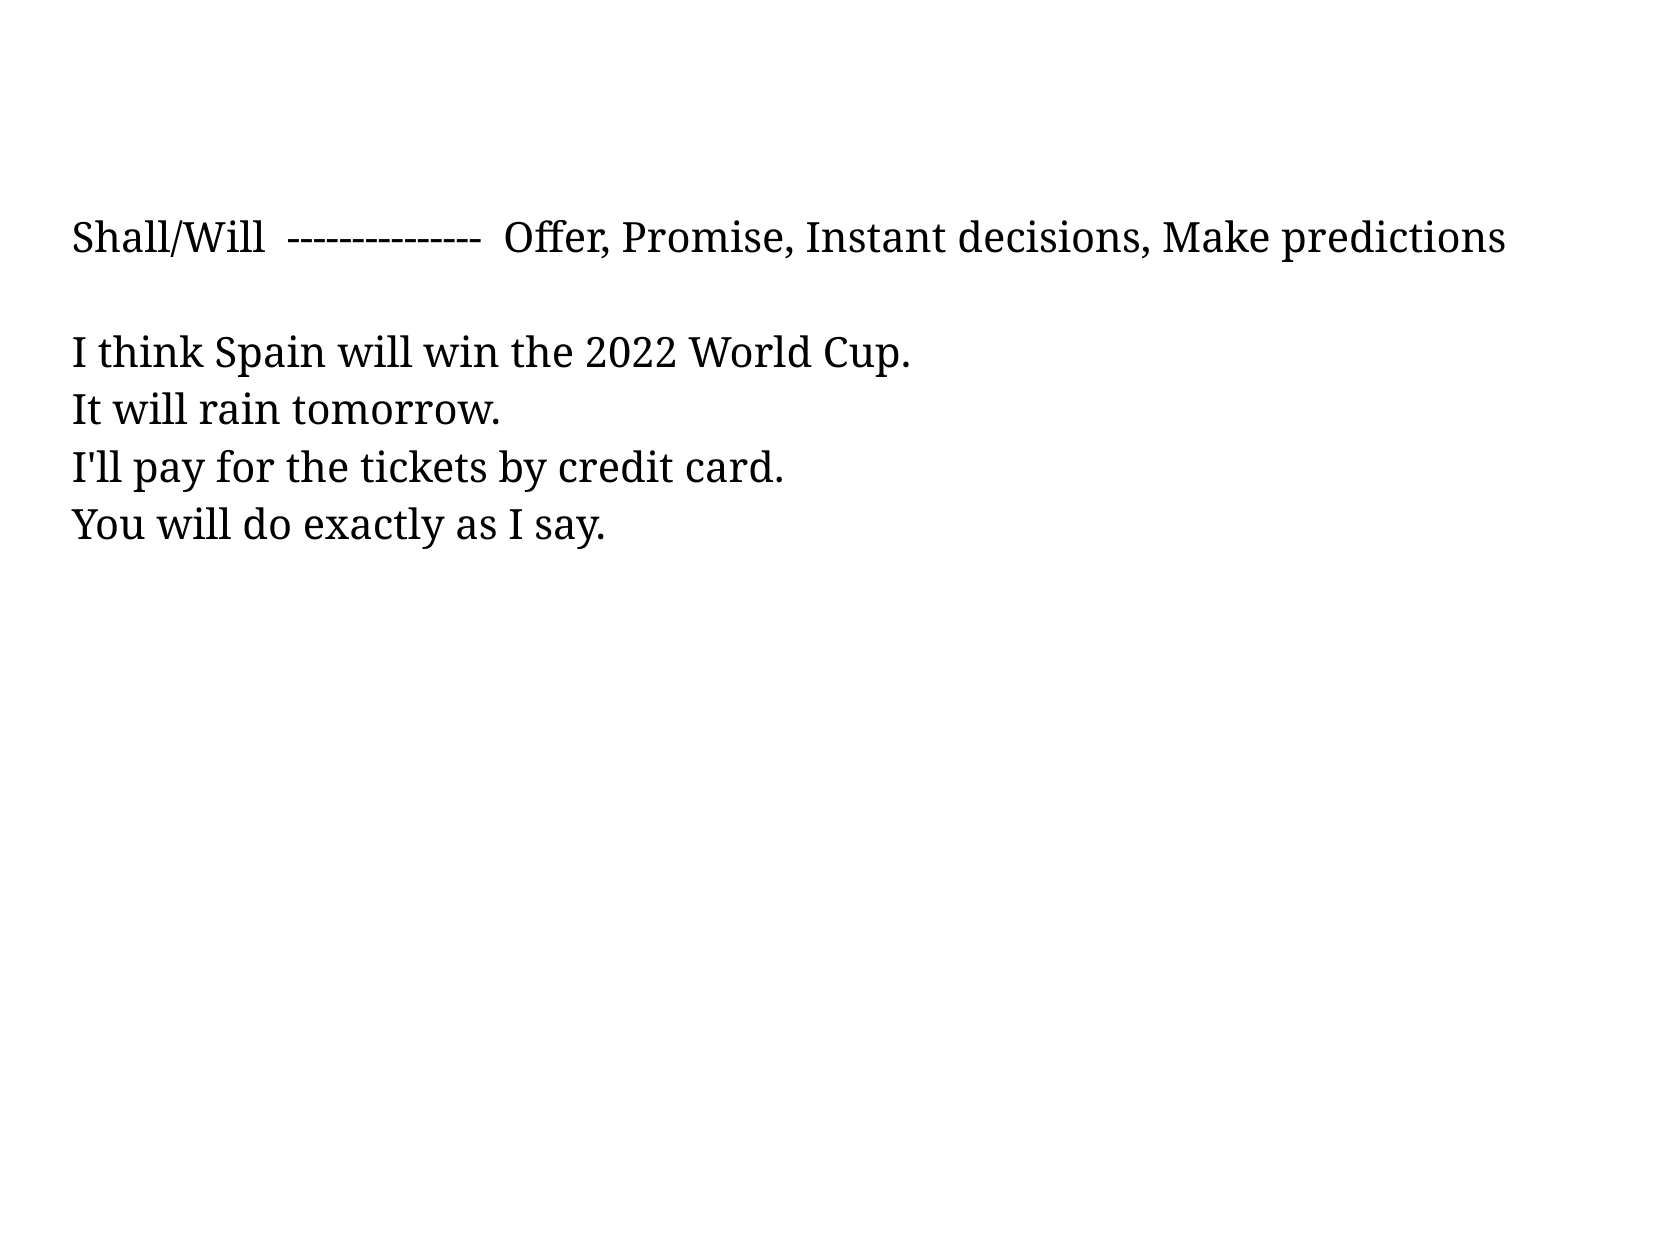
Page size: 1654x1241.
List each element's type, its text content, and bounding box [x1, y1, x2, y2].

text_box Shall/Will --------------- Offer, Promise, Instant decisions, Make predictions I think Spain will win the 2022 World Cup. It will rain tomorrow. I'll pay for the tickets by credit card. You will do exactly as I say. [71, 31, 1560, 1140]
